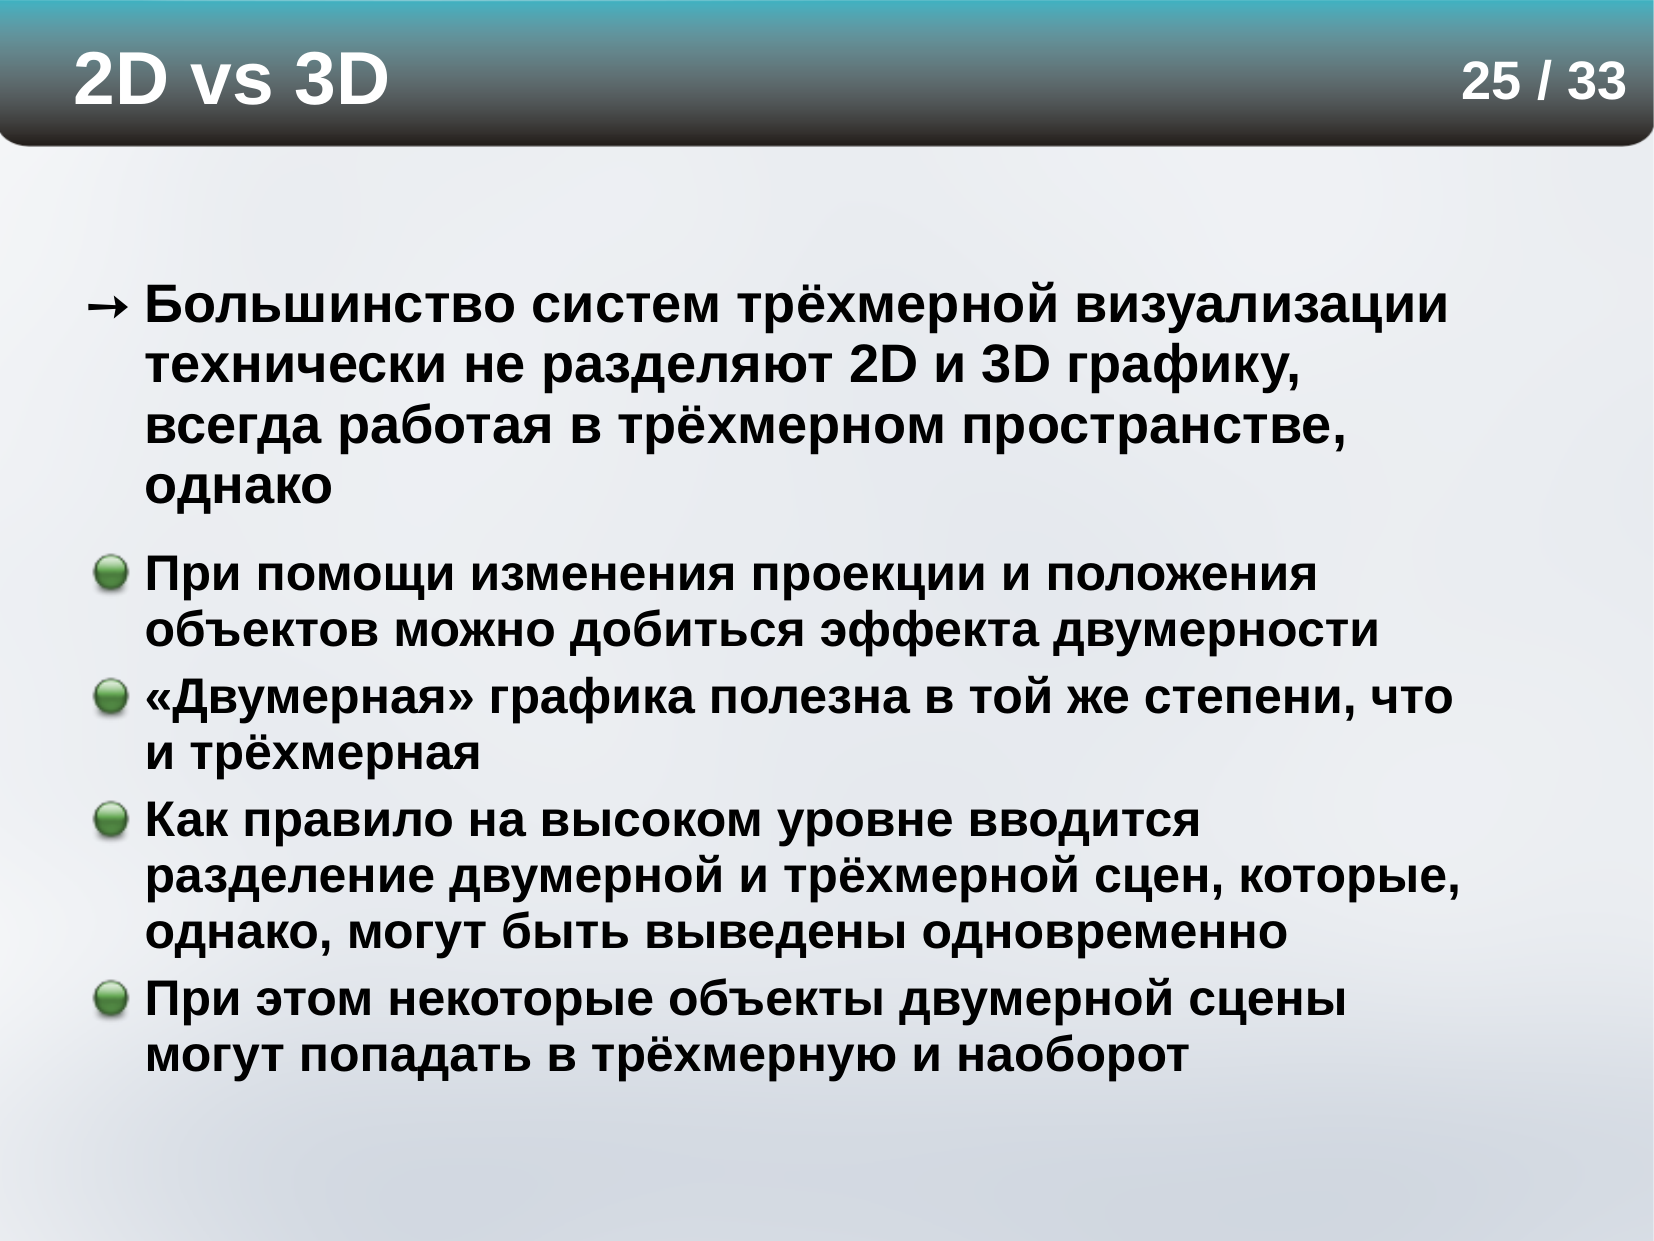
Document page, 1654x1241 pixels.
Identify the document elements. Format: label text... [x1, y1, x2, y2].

picture [0, 0, 1654, 1241]
text_box <number> / 33 [1446, 42, 1654, 179]
text_box 2D vs 3D [59, 29, 1359, 129]
text_box Большинство систем трёхмерной визуализации технически не разделяют 2D и 3D графику, всегда работая в трёхмерном пространстве, однако При помощи изменения проекции и положения объектов можно добиться эффекта двумерности «Двумерная» графика полезна в той же степени, что и трёхмерная Как правило на высоком уровне вводится разделение двумерной и трёхмерной сцен, которые, однако, могут быть выведены одновременно При этом некоторые объекты двумерной сцены могут попадать в трёхмерную и наоборот [70, 265, 1506, 1090]
